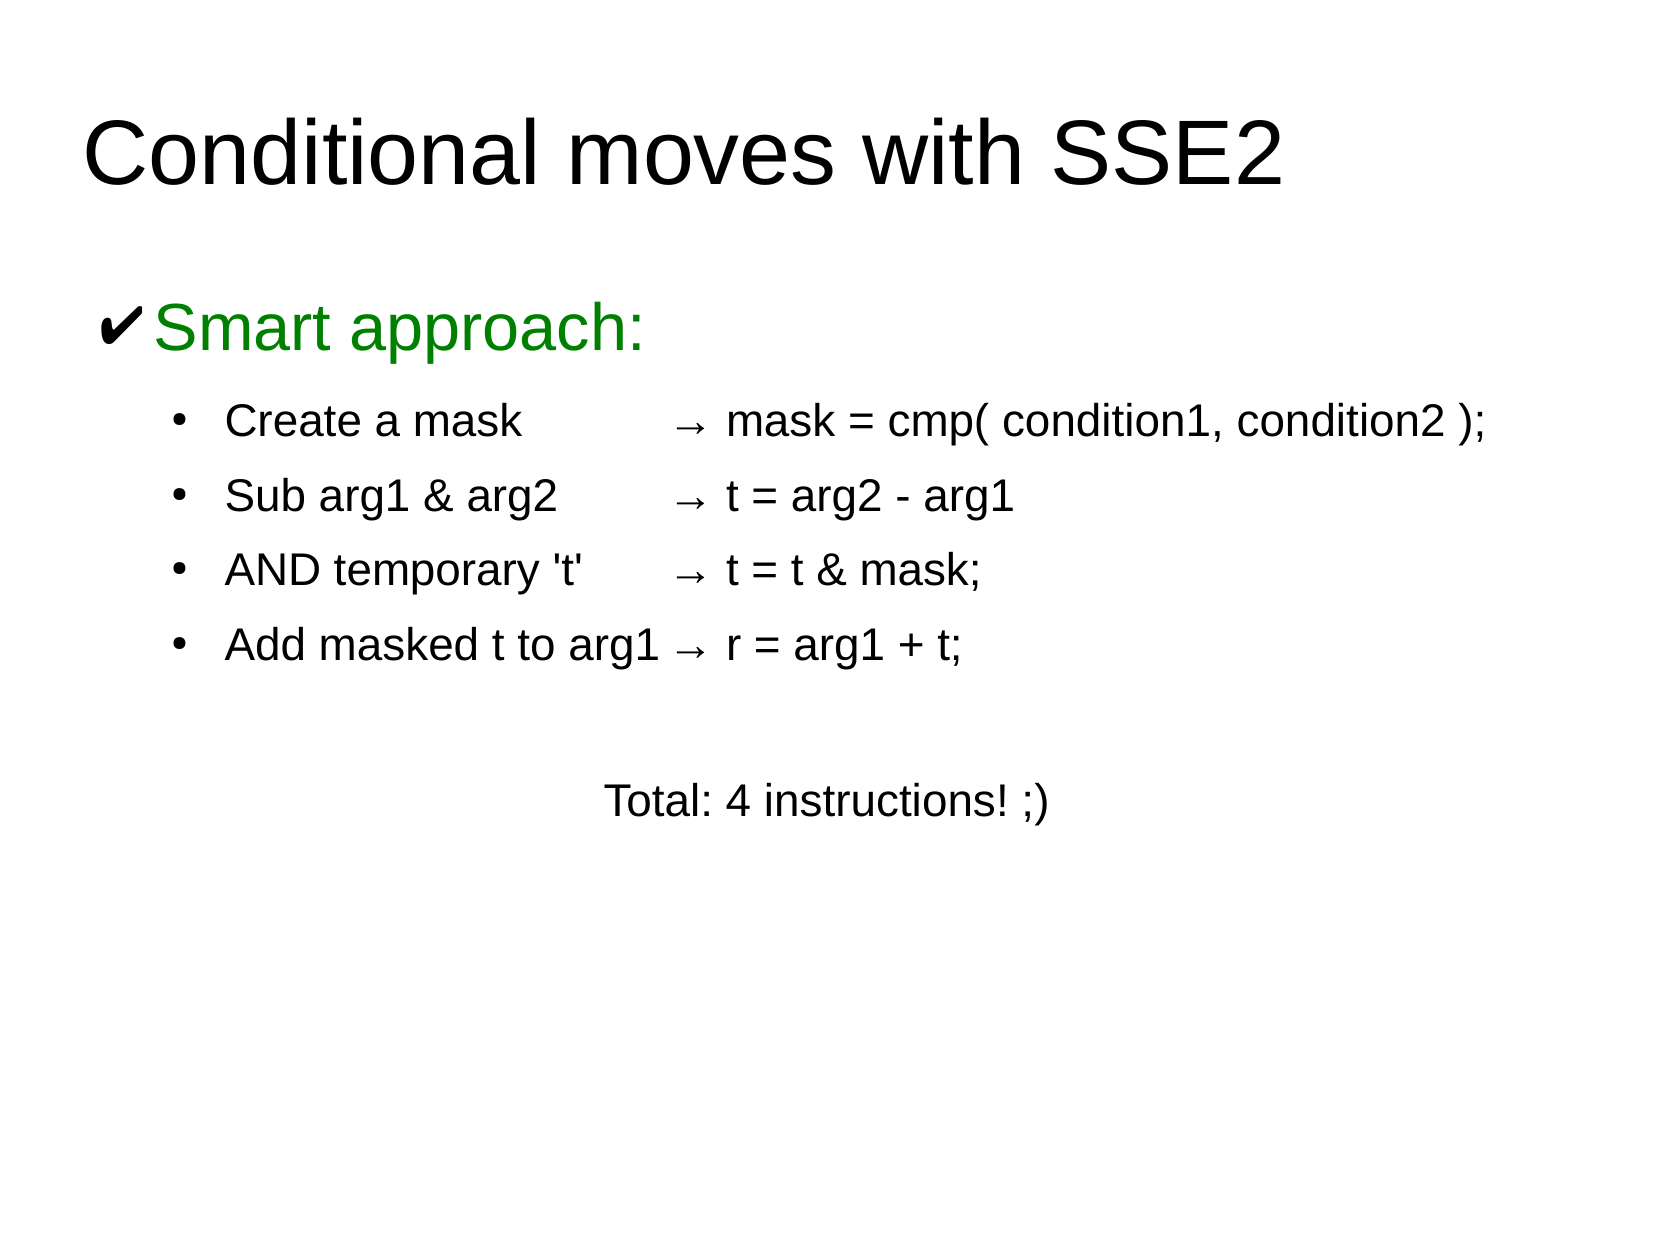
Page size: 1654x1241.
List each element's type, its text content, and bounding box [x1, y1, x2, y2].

title Conditional moves with SSE2 [82, 49, 1571, 257]
list Create a mask → mask = cmp( condition1, condition2 ); Sub arg1 & arg2 → t = arg2 - arg1 AND temporary 't' → t = t & mask; Add masked t to arg1 → r = arg1 + t; Total: 4 instructions! ;) [82, 290, 1571, 1109]
